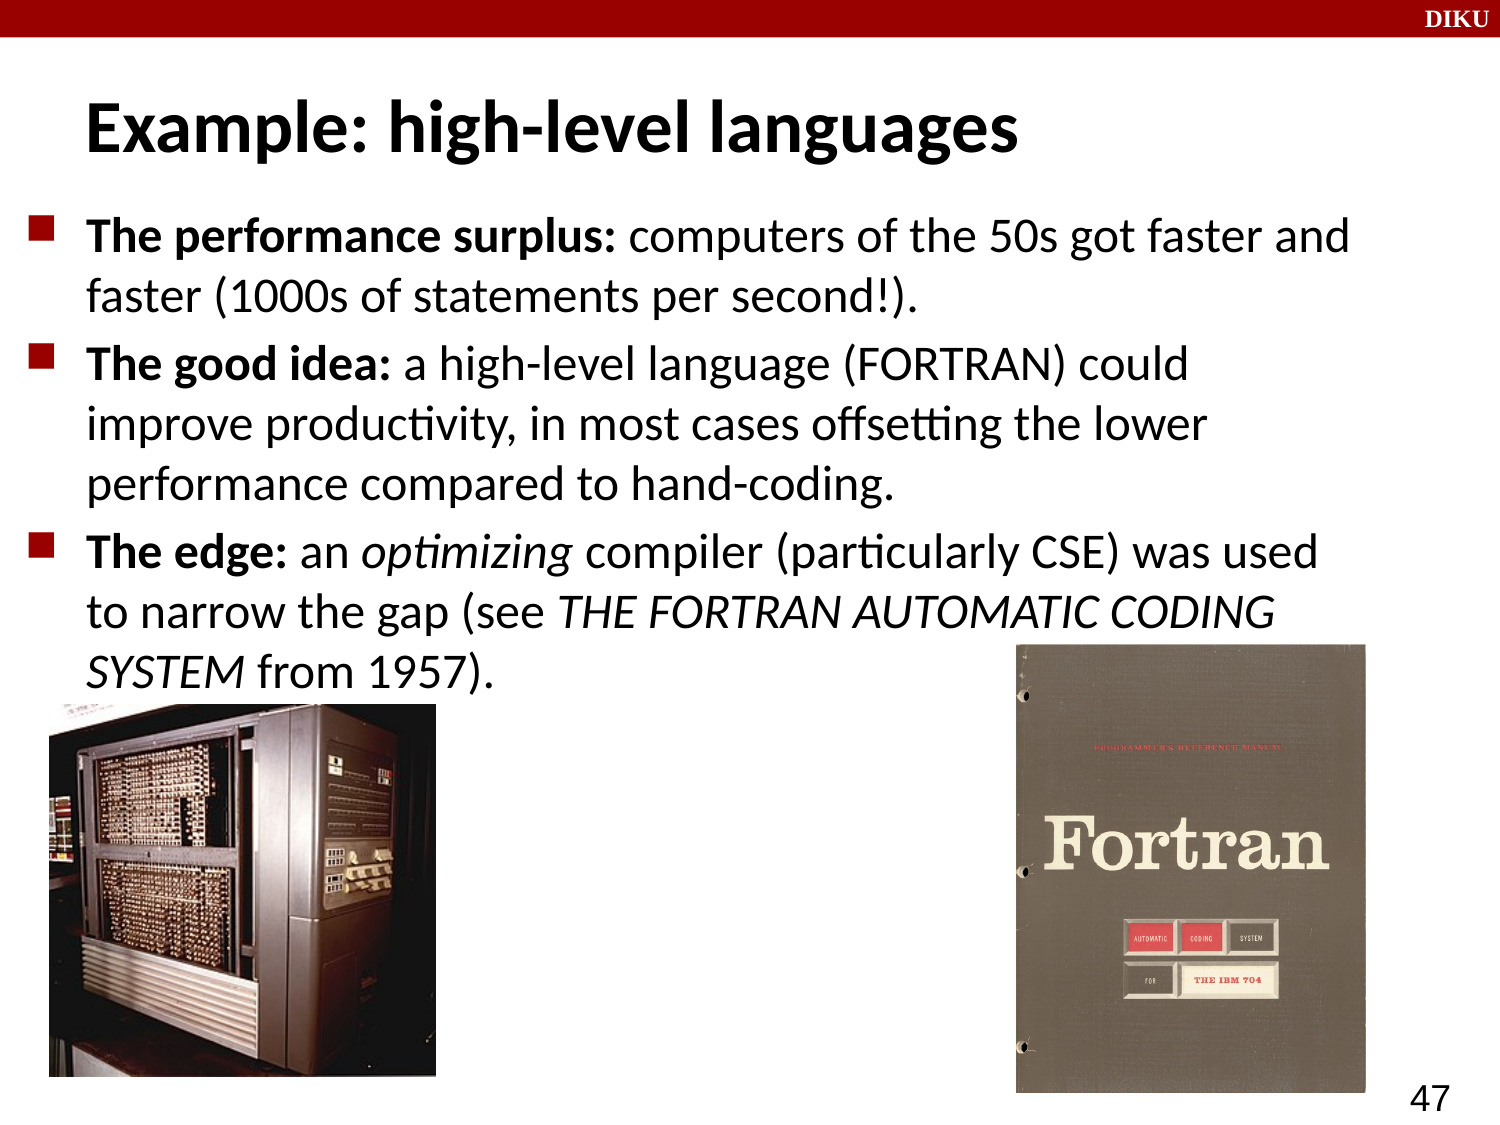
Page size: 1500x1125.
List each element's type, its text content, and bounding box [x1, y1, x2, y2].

text_box The performance surplus: computers of the 50s got faster and faster (1000s of statements per second!). The good idea: a high-level language (FORTRAN) could improve productivity, in most cases offsetting the lower performance compared to hand-coding. The edge: an optimizing compiler (particularly CSE) was used to narrow the gap (see THE FORTRAN AUTOMATIC CODING SYSTEM from 1957). [14, 194, 1376, 481]
picture [1015, 644, 1366, 1093]
text_box Example: high-level languages [70, 75, 1485, 169]
picture [49, 704, 436, 1077]
